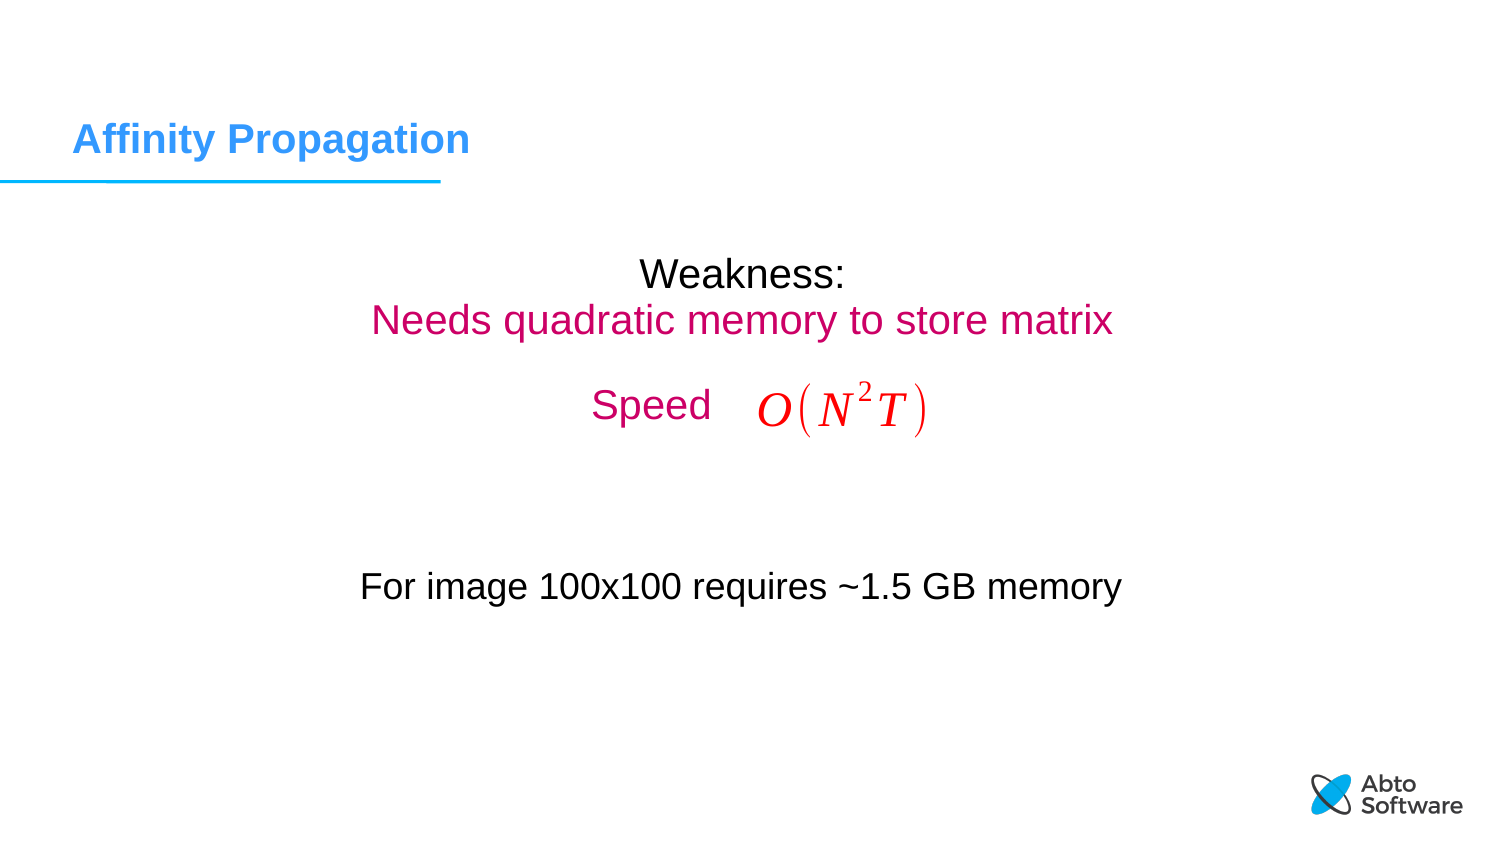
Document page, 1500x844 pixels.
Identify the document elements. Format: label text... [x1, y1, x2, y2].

text_box For image 100x100 requires ~1.5 GB memory [345, 558, 1159, 616]
picture [1299, 771, 1474, 817]
title Affinity Propagation [71, 68, 1311, 210]
text_box Weakness: Needs quadratic memory to store matrix [75, 250, 1411, 437]
text_box Speed [552, 375, 751, 435]
chart [658, 341, 936, 441]
